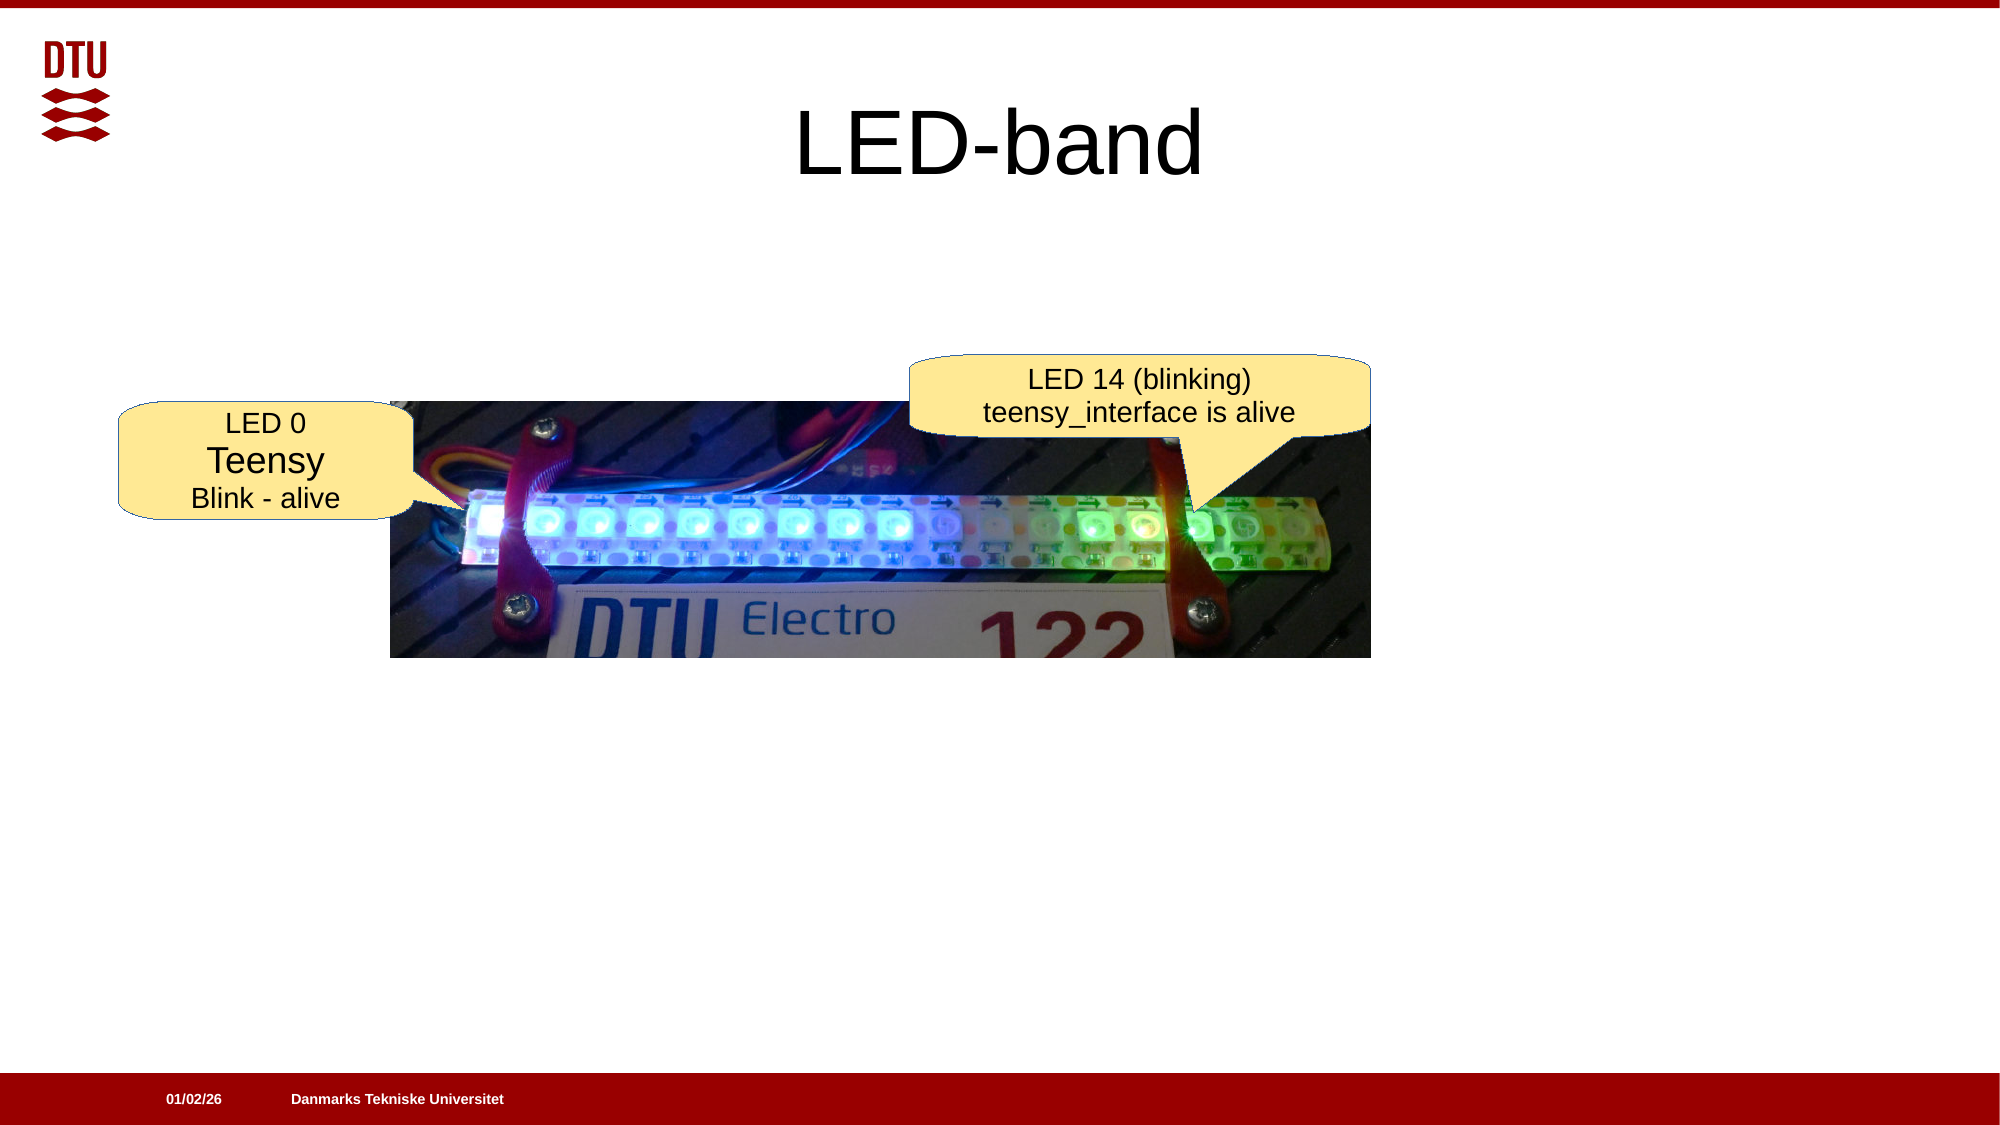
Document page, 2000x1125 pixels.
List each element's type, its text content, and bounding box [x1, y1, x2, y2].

picture [390, 401, 1371, 658]
text_box LED 0 Teensy Blink - alive [118, 401, 467, 520]
title LED-band [99, 48, 1900, 237]
text_box LED 14 (blinking) teensy_interface is alive [909, 354, 1371, 513]
